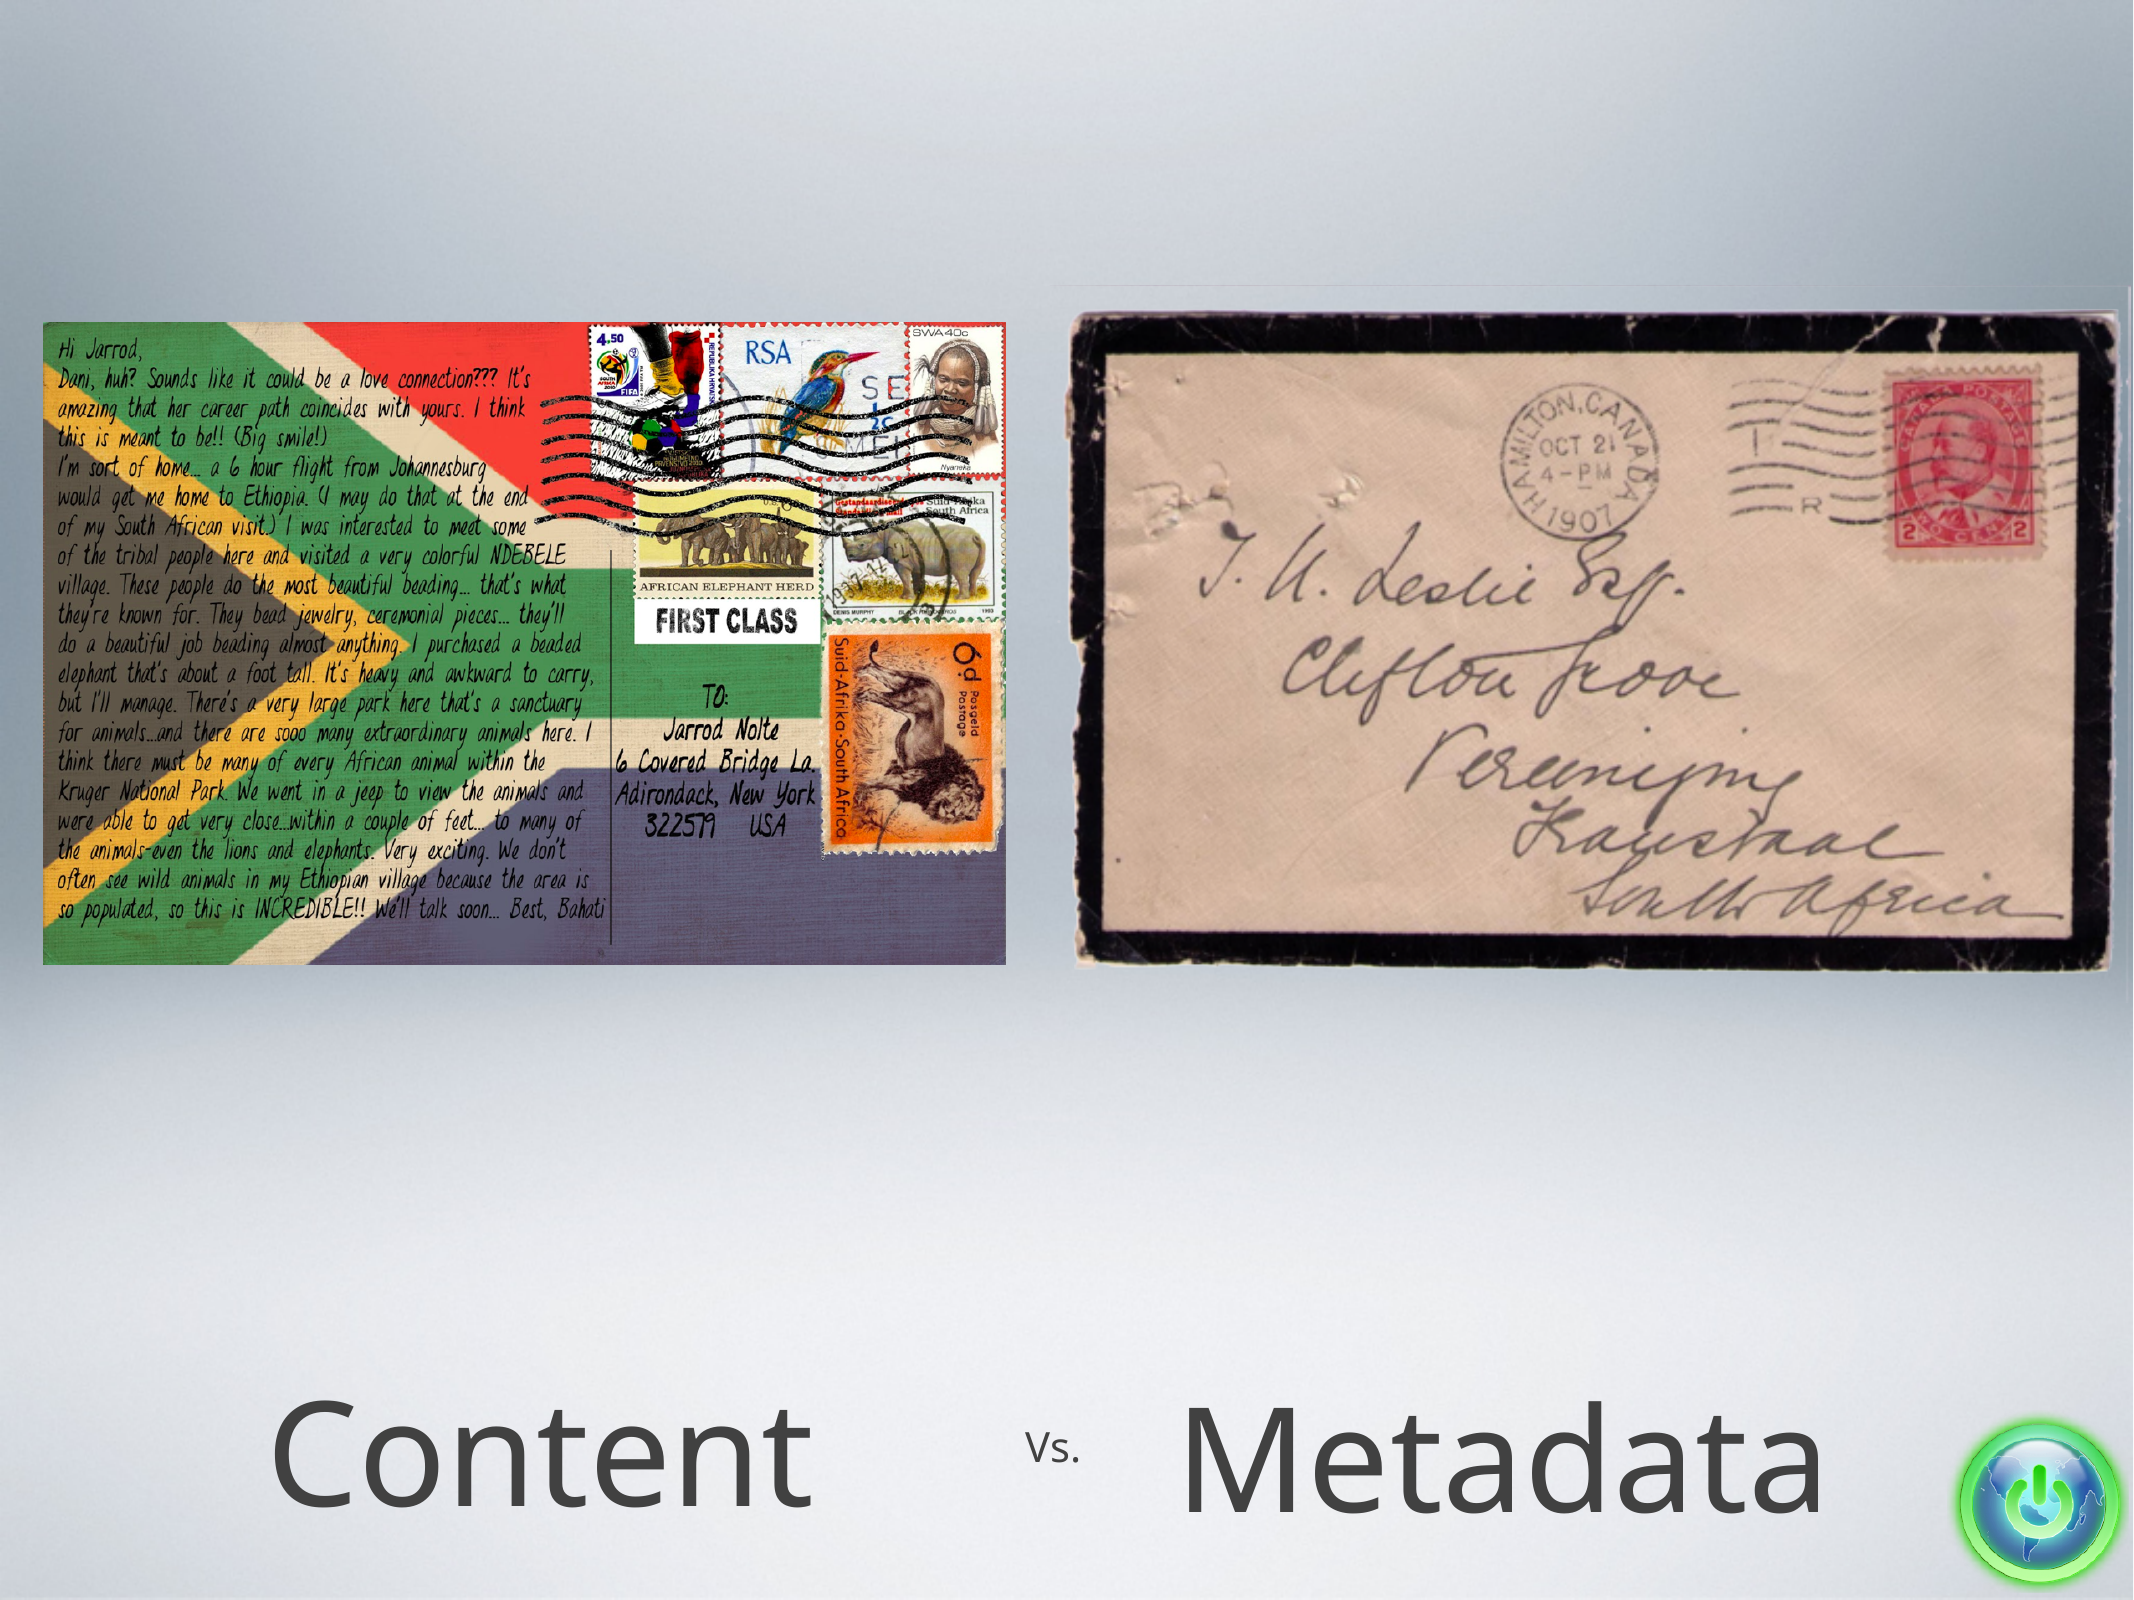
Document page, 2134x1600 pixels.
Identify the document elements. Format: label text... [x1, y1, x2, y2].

picture [0, 0, 2134, 1600]
title Content [56, 1301, 1026, 1542]
text_box Vs. [1025, 1420, 1107, 1584]
text_box Metadata [1018, 1302, 1988, 1542]
